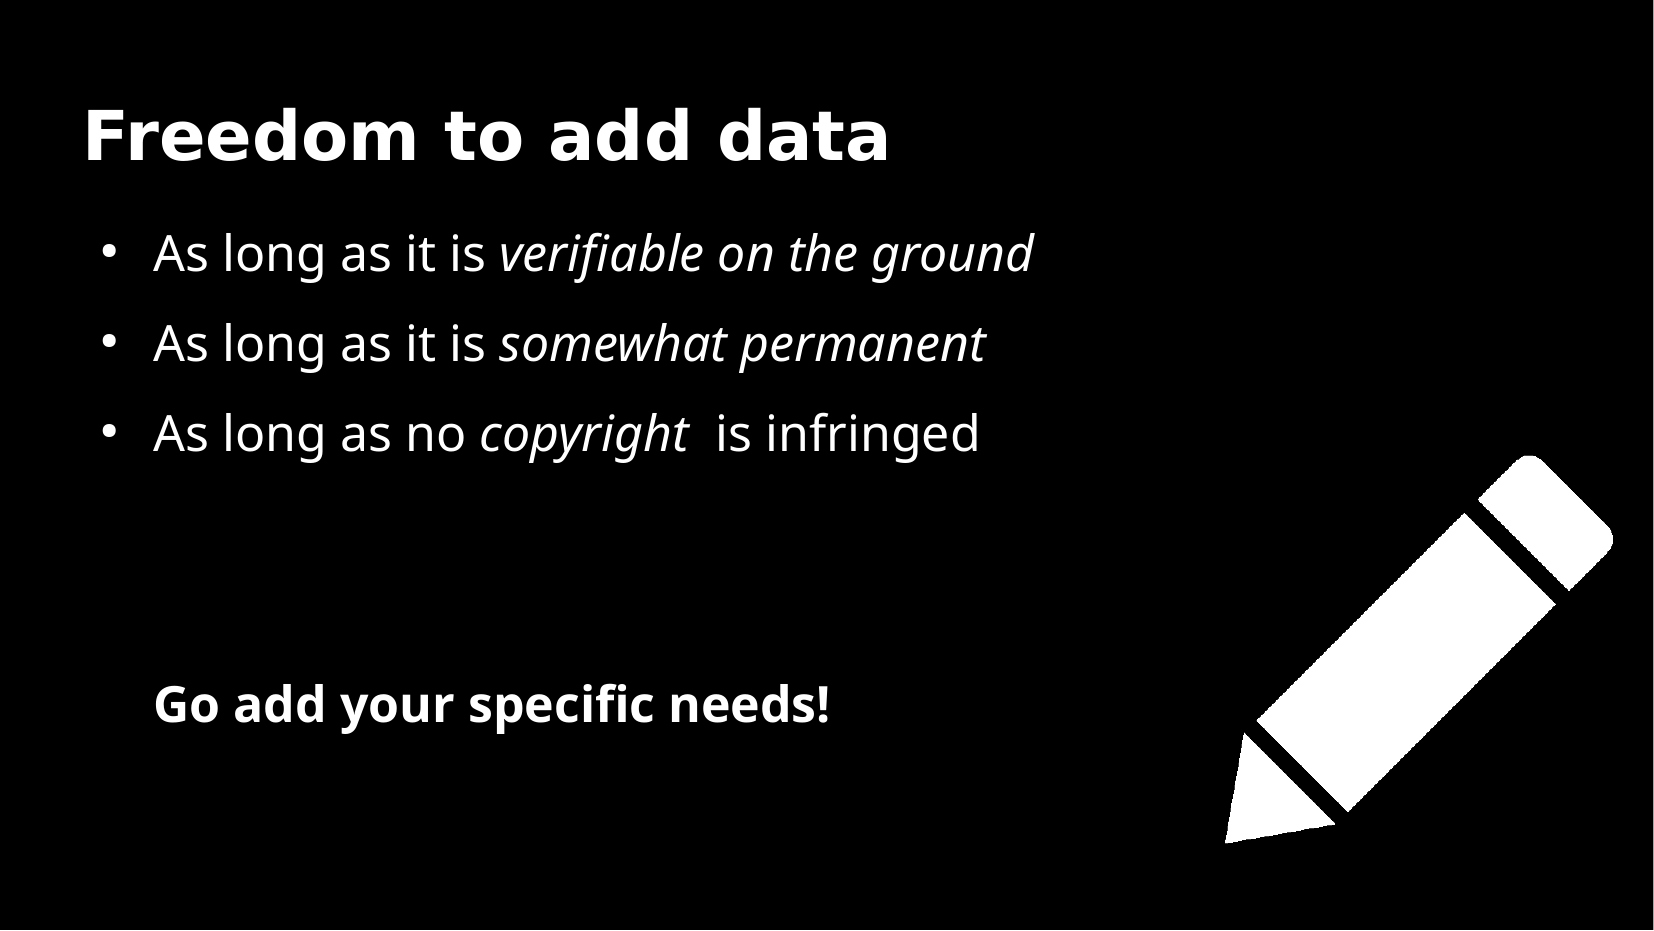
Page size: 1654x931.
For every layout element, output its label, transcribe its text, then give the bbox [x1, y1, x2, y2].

title Freedom to add data [82, 59, 1571, 215]
list As long as it is verifiable on the ground As long as it is somewhat permanent As long as no copyright is infringed Go add your specific needs! [82, 217, 1571, 758]
picture [1216, 448, 1619, 851]
